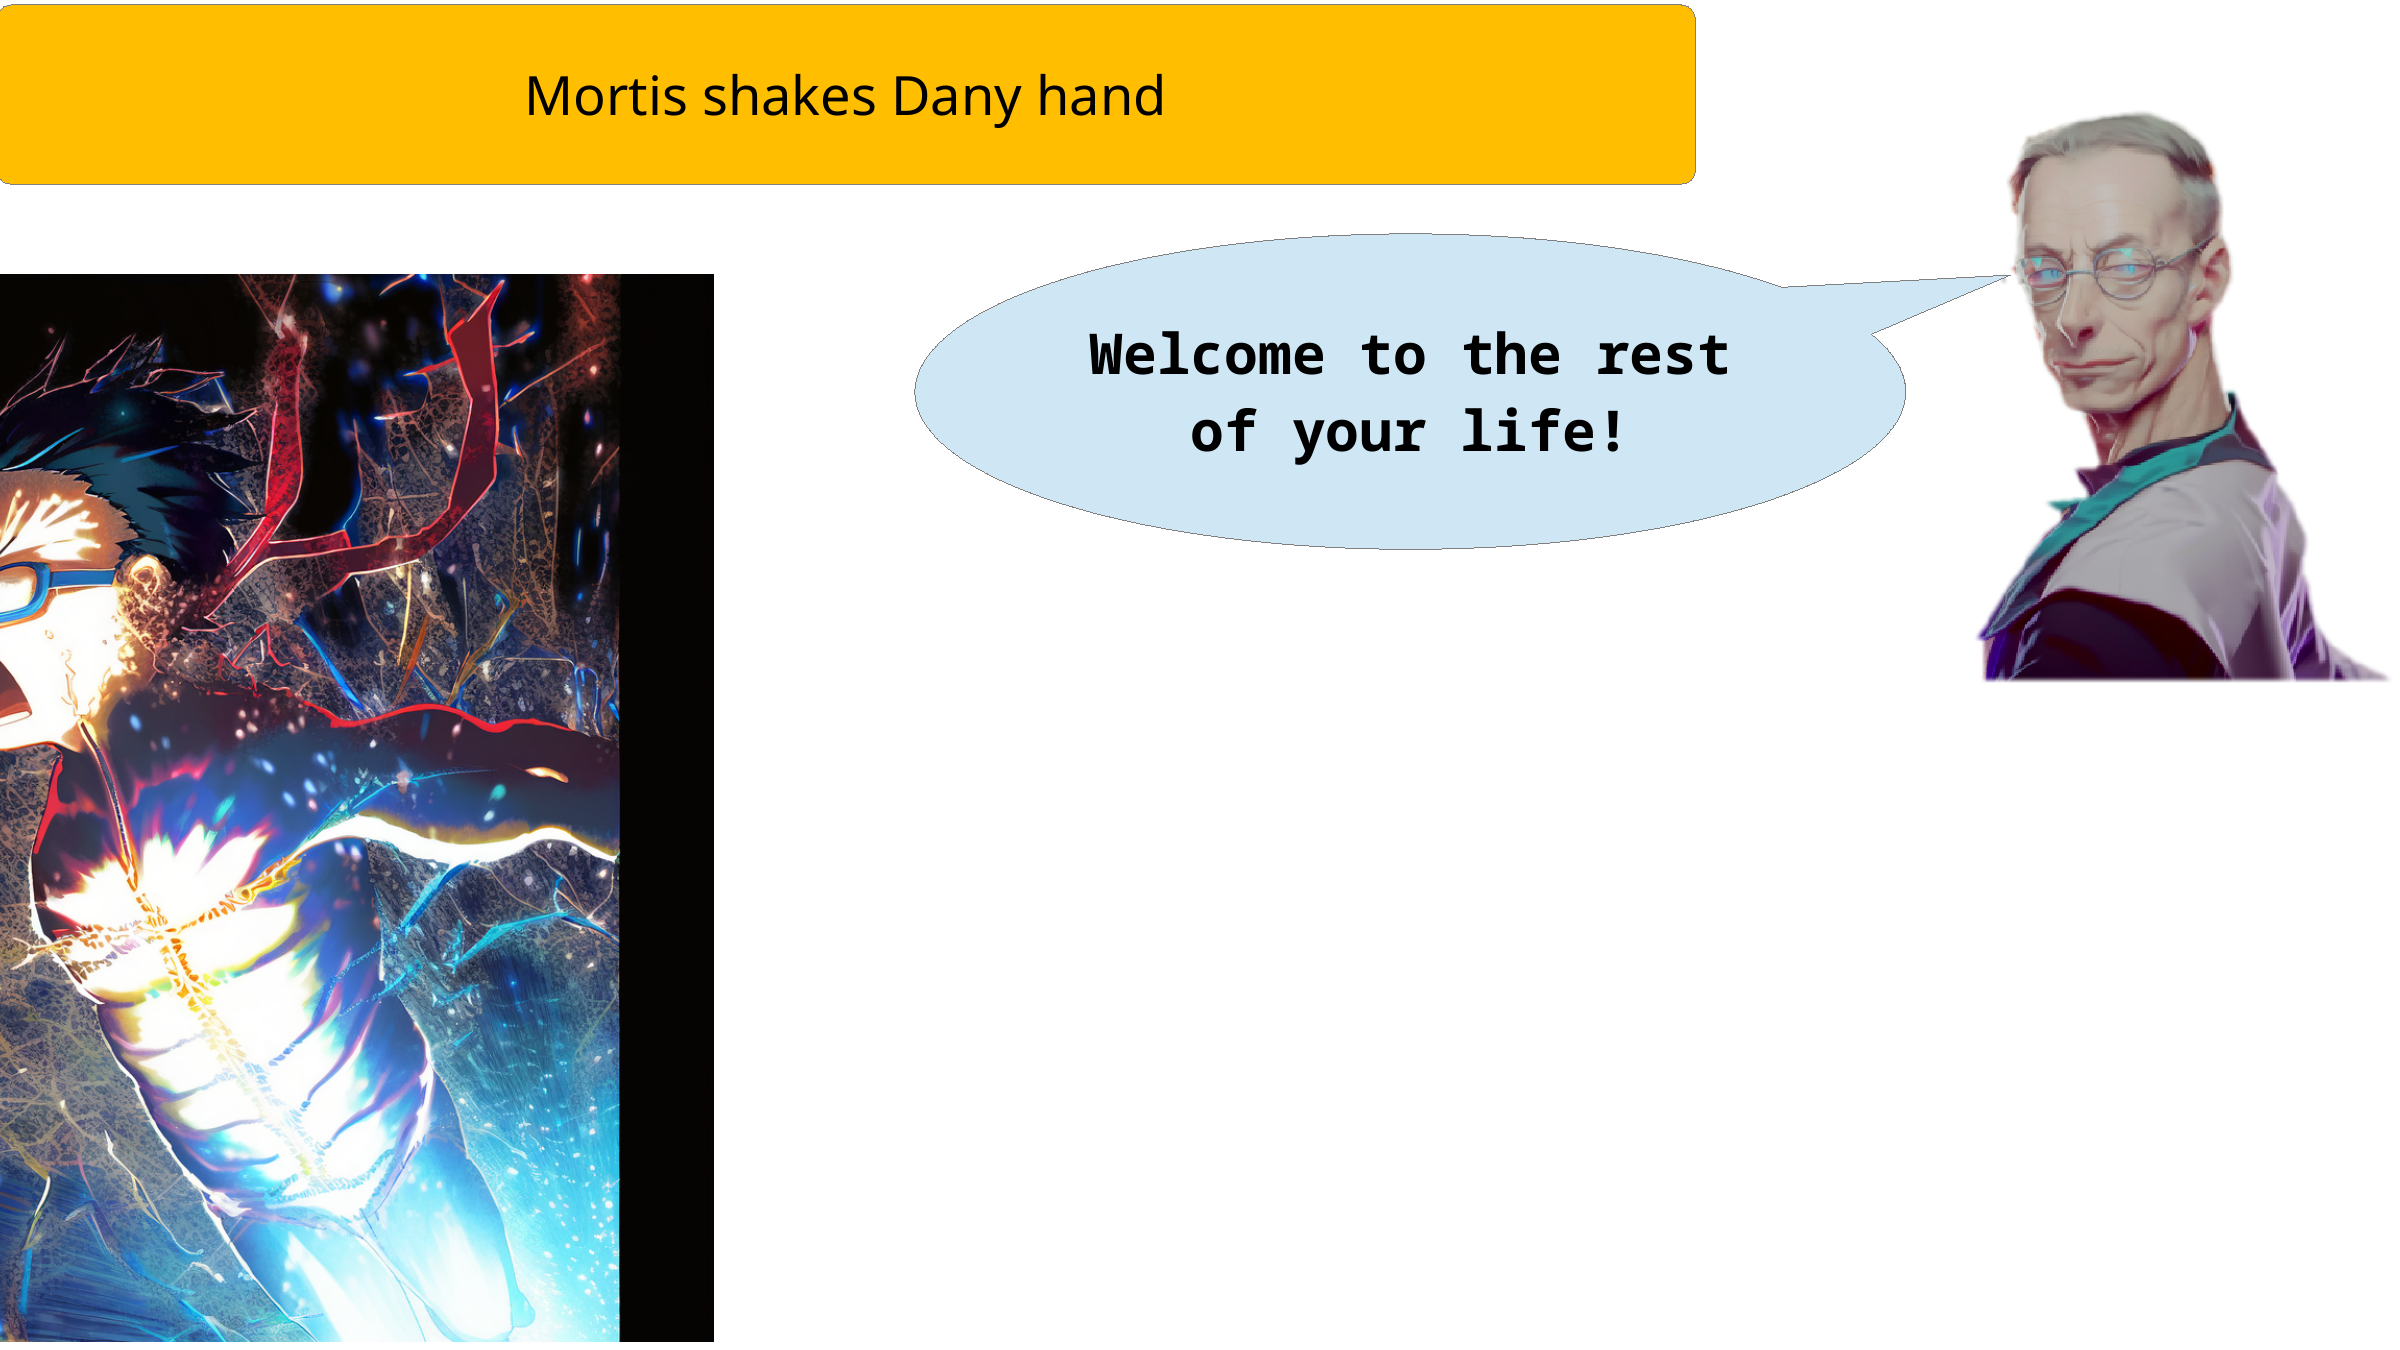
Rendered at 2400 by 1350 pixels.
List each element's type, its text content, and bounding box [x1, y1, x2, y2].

picture [1789, 13, 2400, 683]
picture [0, 274, 714, 1342]
text_box Mortis shakes Dany hand [0, 4, 1696, 185]
text_box Welcome to the rest of your life! [914, 233, 2011, 550]
